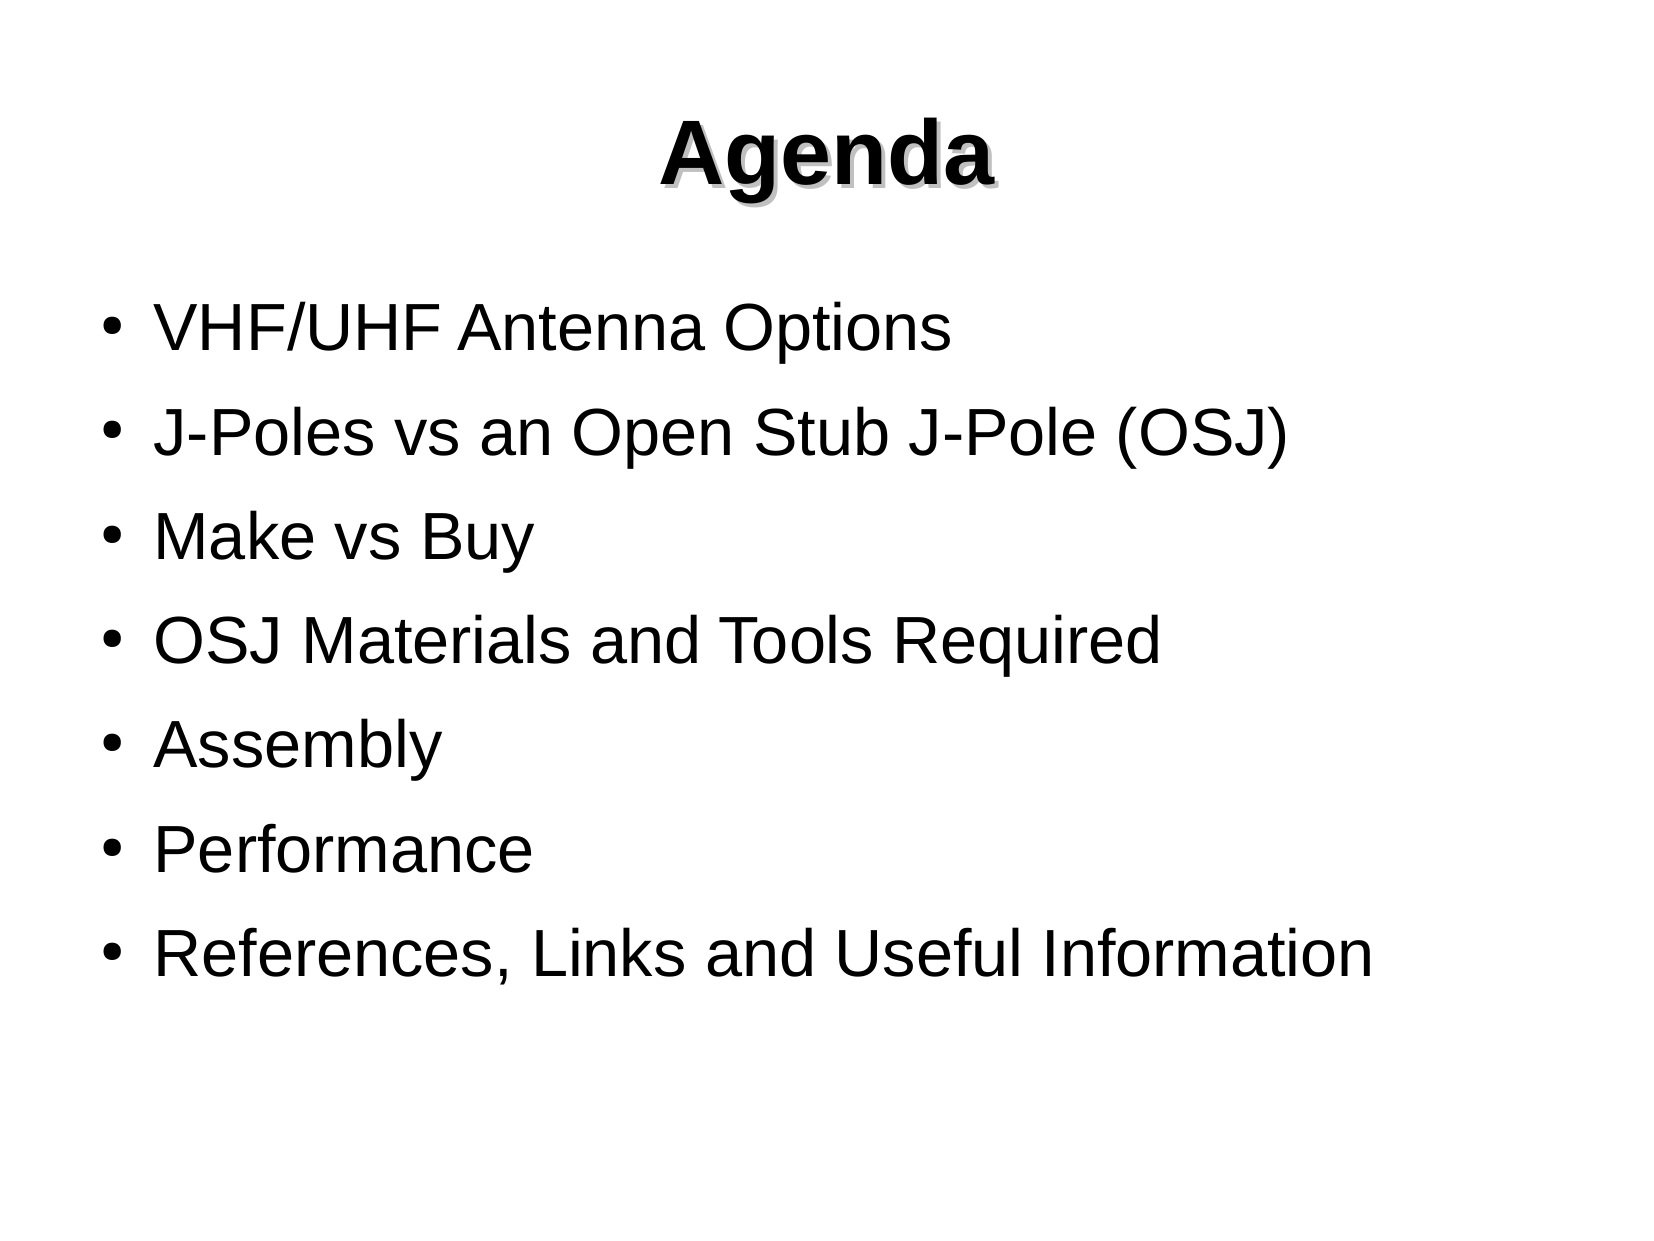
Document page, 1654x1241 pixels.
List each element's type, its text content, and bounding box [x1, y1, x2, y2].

title Agenda [82, 49, 1571, 257]
list VHF/UHF Antenna Options J-Poles vs an Open Stub J-Pole (OSJ) Make vs Buy OSJ Materials and Tools Required Assembly Performance References, Links and Useful Information [82, 290, 1571, 1010]
